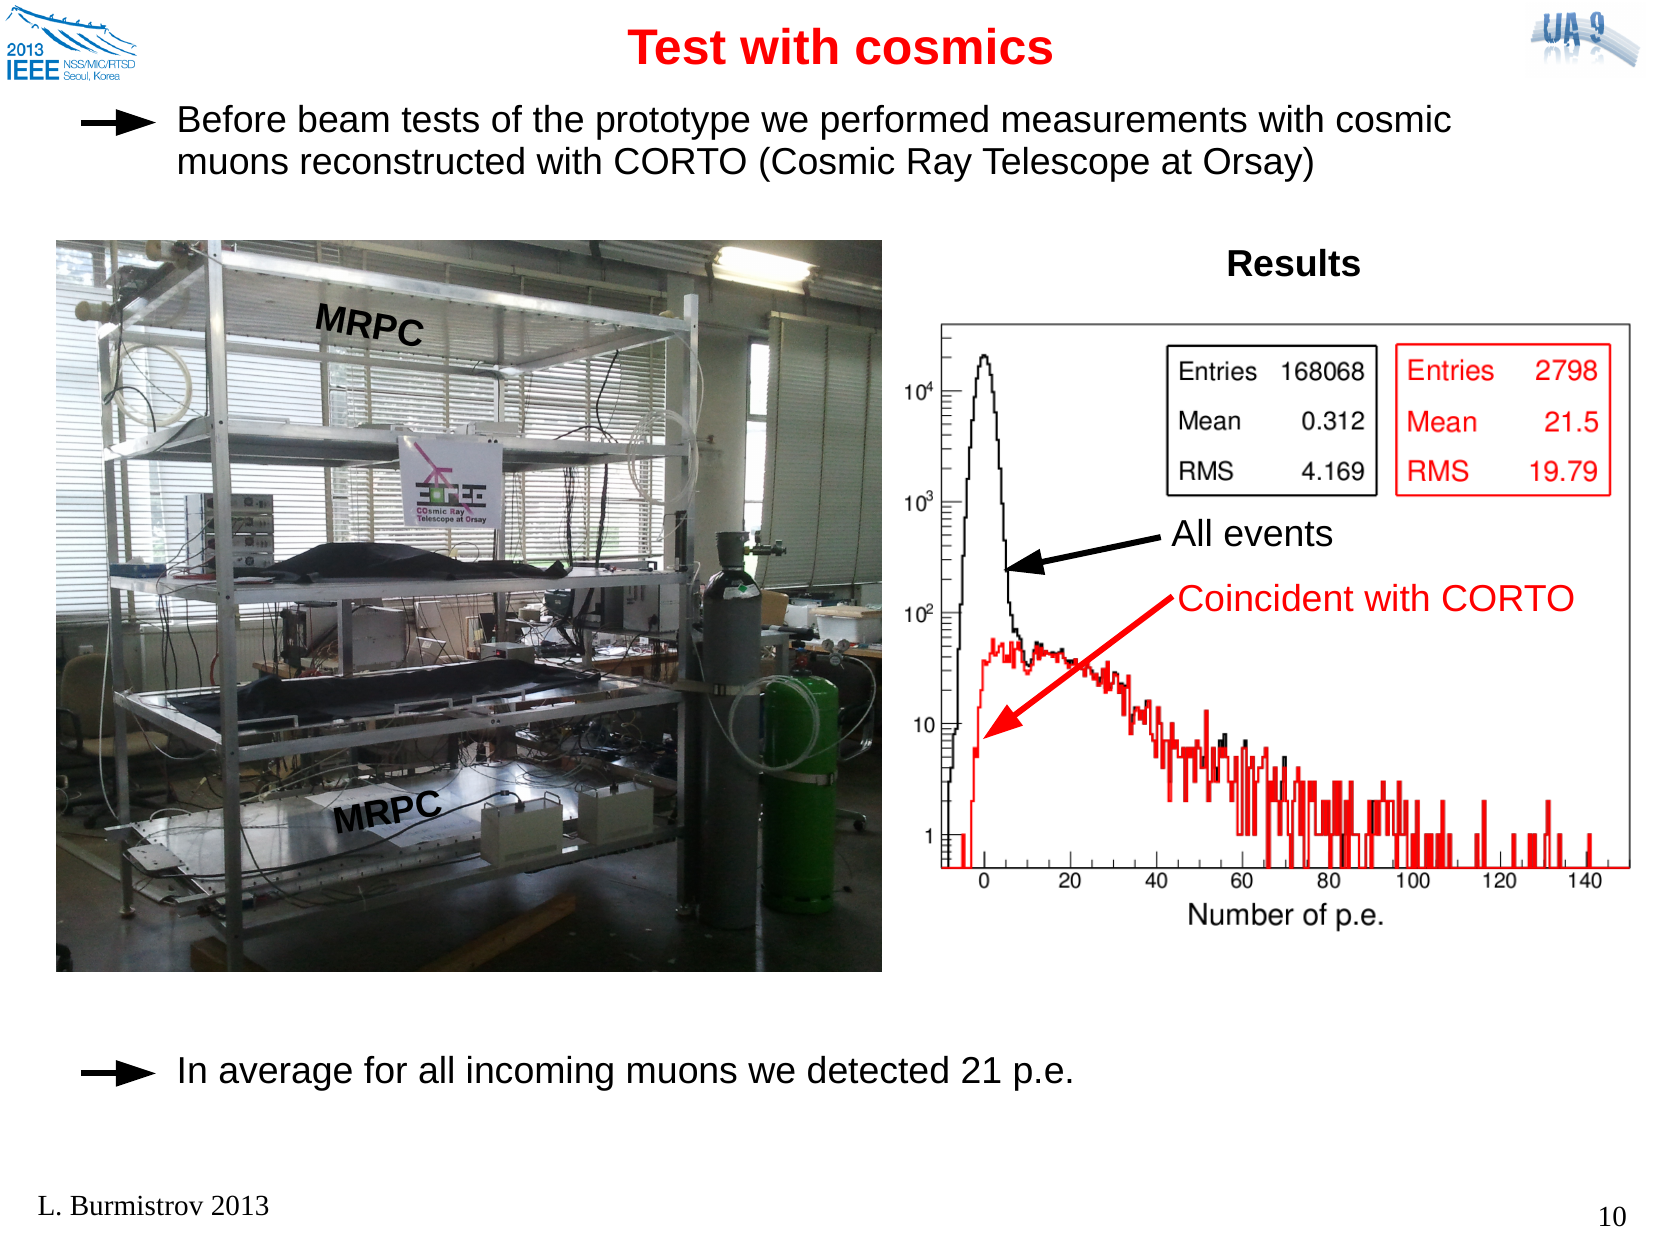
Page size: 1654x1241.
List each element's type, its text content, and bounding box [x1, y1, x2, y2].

text_box Results [1200, 235, 1388, 292]
text_box MRPC [313, 769, 472, 852]
picture [56, 240, 882, 972]
text_box Coincident with CORTO [1162, 569, 1621, 627]
picture [901, 310, 1637, 934]
picture [5, 5, 137, 81]
text_box MRPC [296, 285, 454, 368]
text_box Before beam tests of the prototype we performed measurements with cosmic muons reconstructed with CORTO (Cosmic Ray Telescope at Orsay) [161, 90, 1512, 190]
text_box All events [1156, 504, 1364, 562]
text_box Test with cosmics [353, 11, 1329, 83]
text_box In average for all incoming muons we detected 21 p.e. [161, 1041, 1512, 1099]
picture [1525, 2, 1646, 79]
